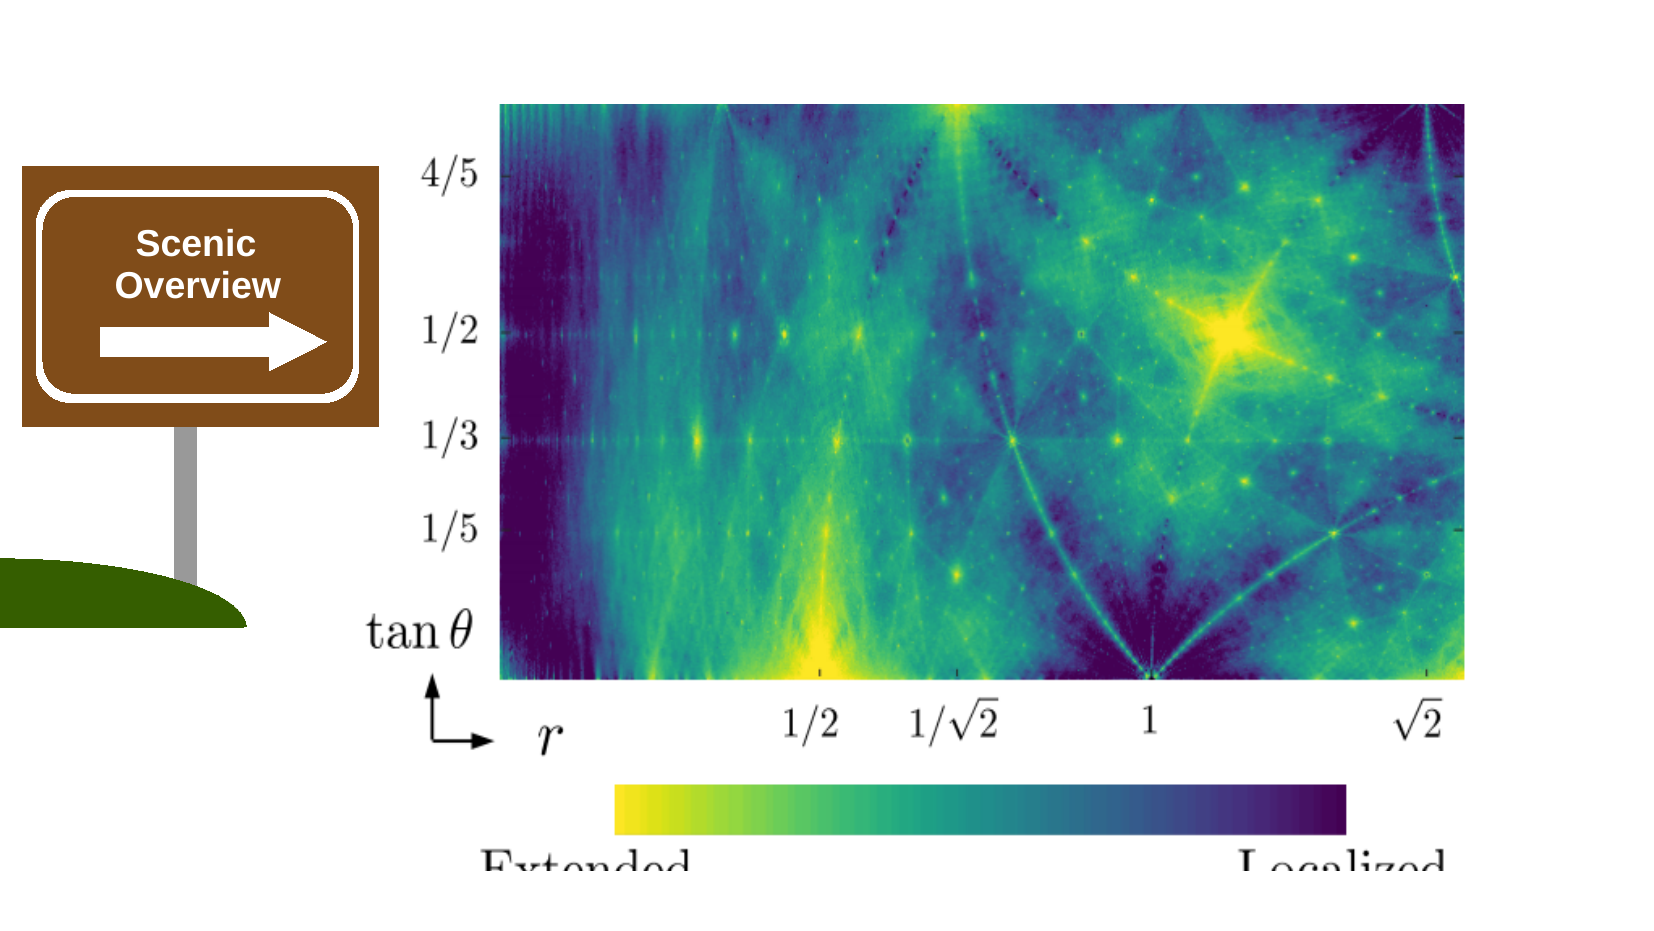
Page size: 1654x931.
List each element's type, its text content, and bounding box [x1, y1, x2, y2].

text_box Scenic Overview [99, 214, 296, 314]
picture [356, 104, 1489, 871]
text_box [0, 166, 379, 628]
